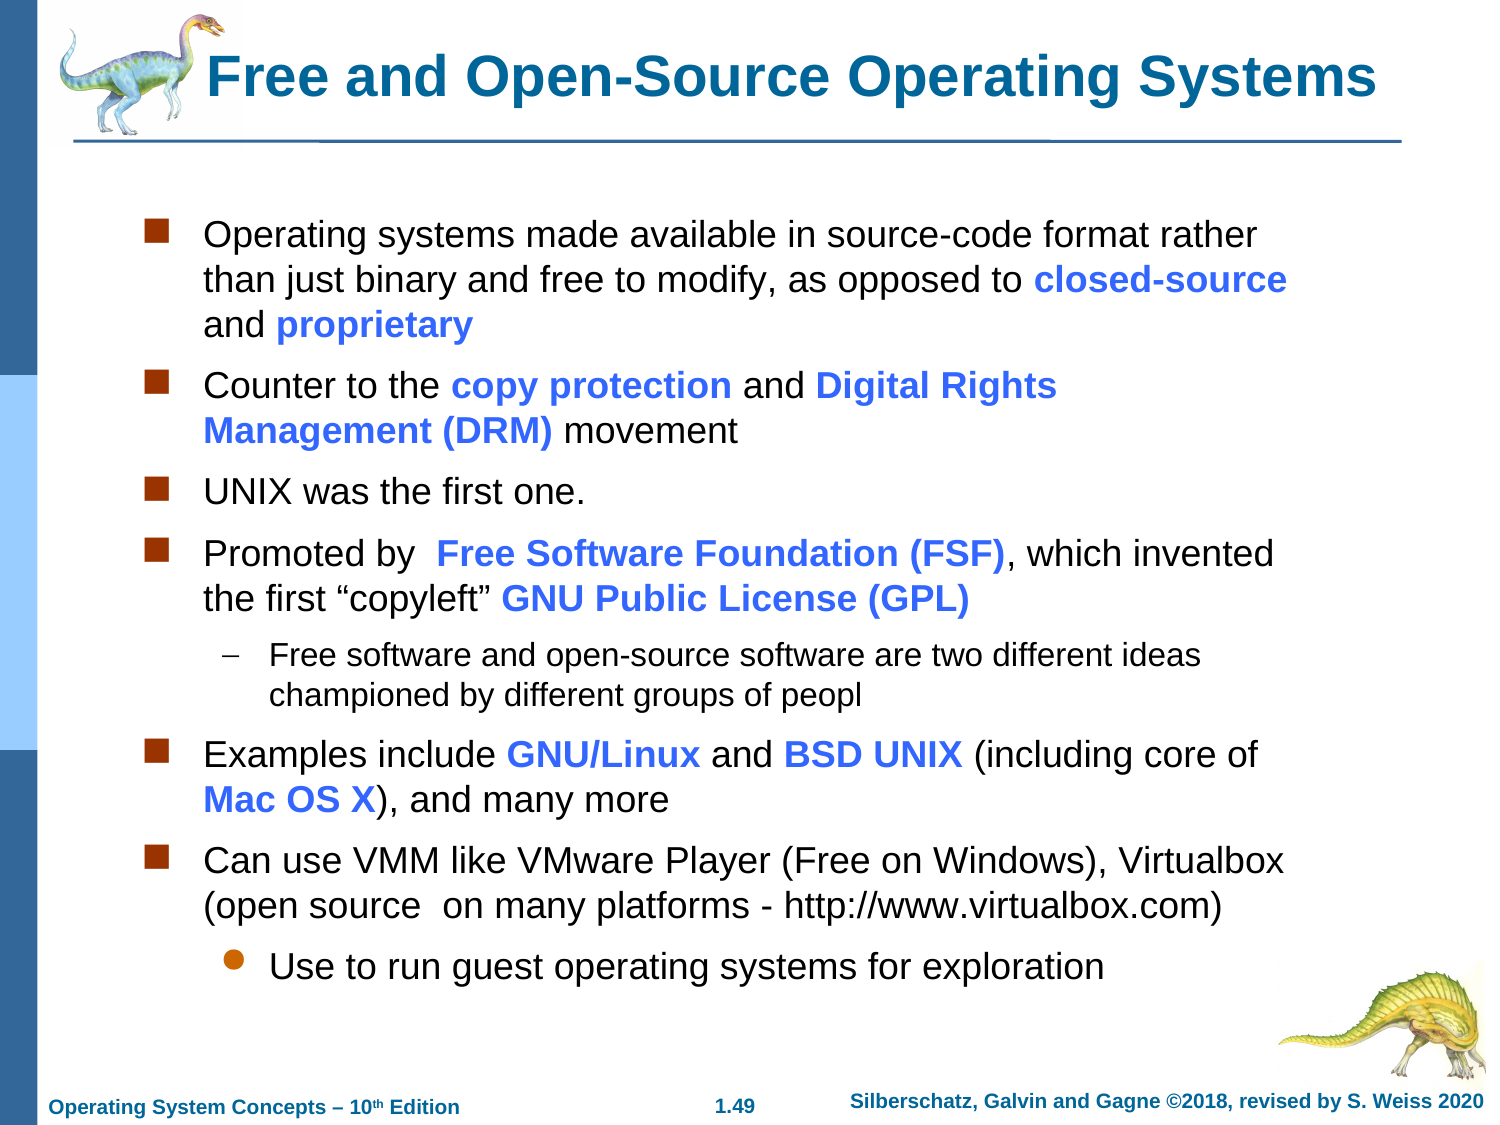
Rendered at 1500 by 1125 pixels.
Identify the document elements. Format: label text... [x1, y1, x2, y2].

picture [46, 0, 243, 149]
text_box Operating systems made available in source-code format rather than just binary and free to modify, as opposed to closed-source and proprietary Counter to the copy protection and Digital Rights Management (DRM) movement UNIX was the first one. Promoted by Free Software Foundation (FSF), which invented the first “copyleft” GNU Public License (GPL) Free software and open-source software are two different ideas championed by different groups of peopl Examples include GNU/Linux and BSD UNIX (including core of Mac OS X), and many more Can use VMM like VMware Player (Free on Windows), Virtualbox (open source on many platforms - http://www.virtualbox.com) Use to run guest operating systems for exploration [132, 202, 1312, 946]
text_box Free and Open-Source Operating Systems [161, 20, 1426, 116]
picture [1275, 959, 1486, 1090]
